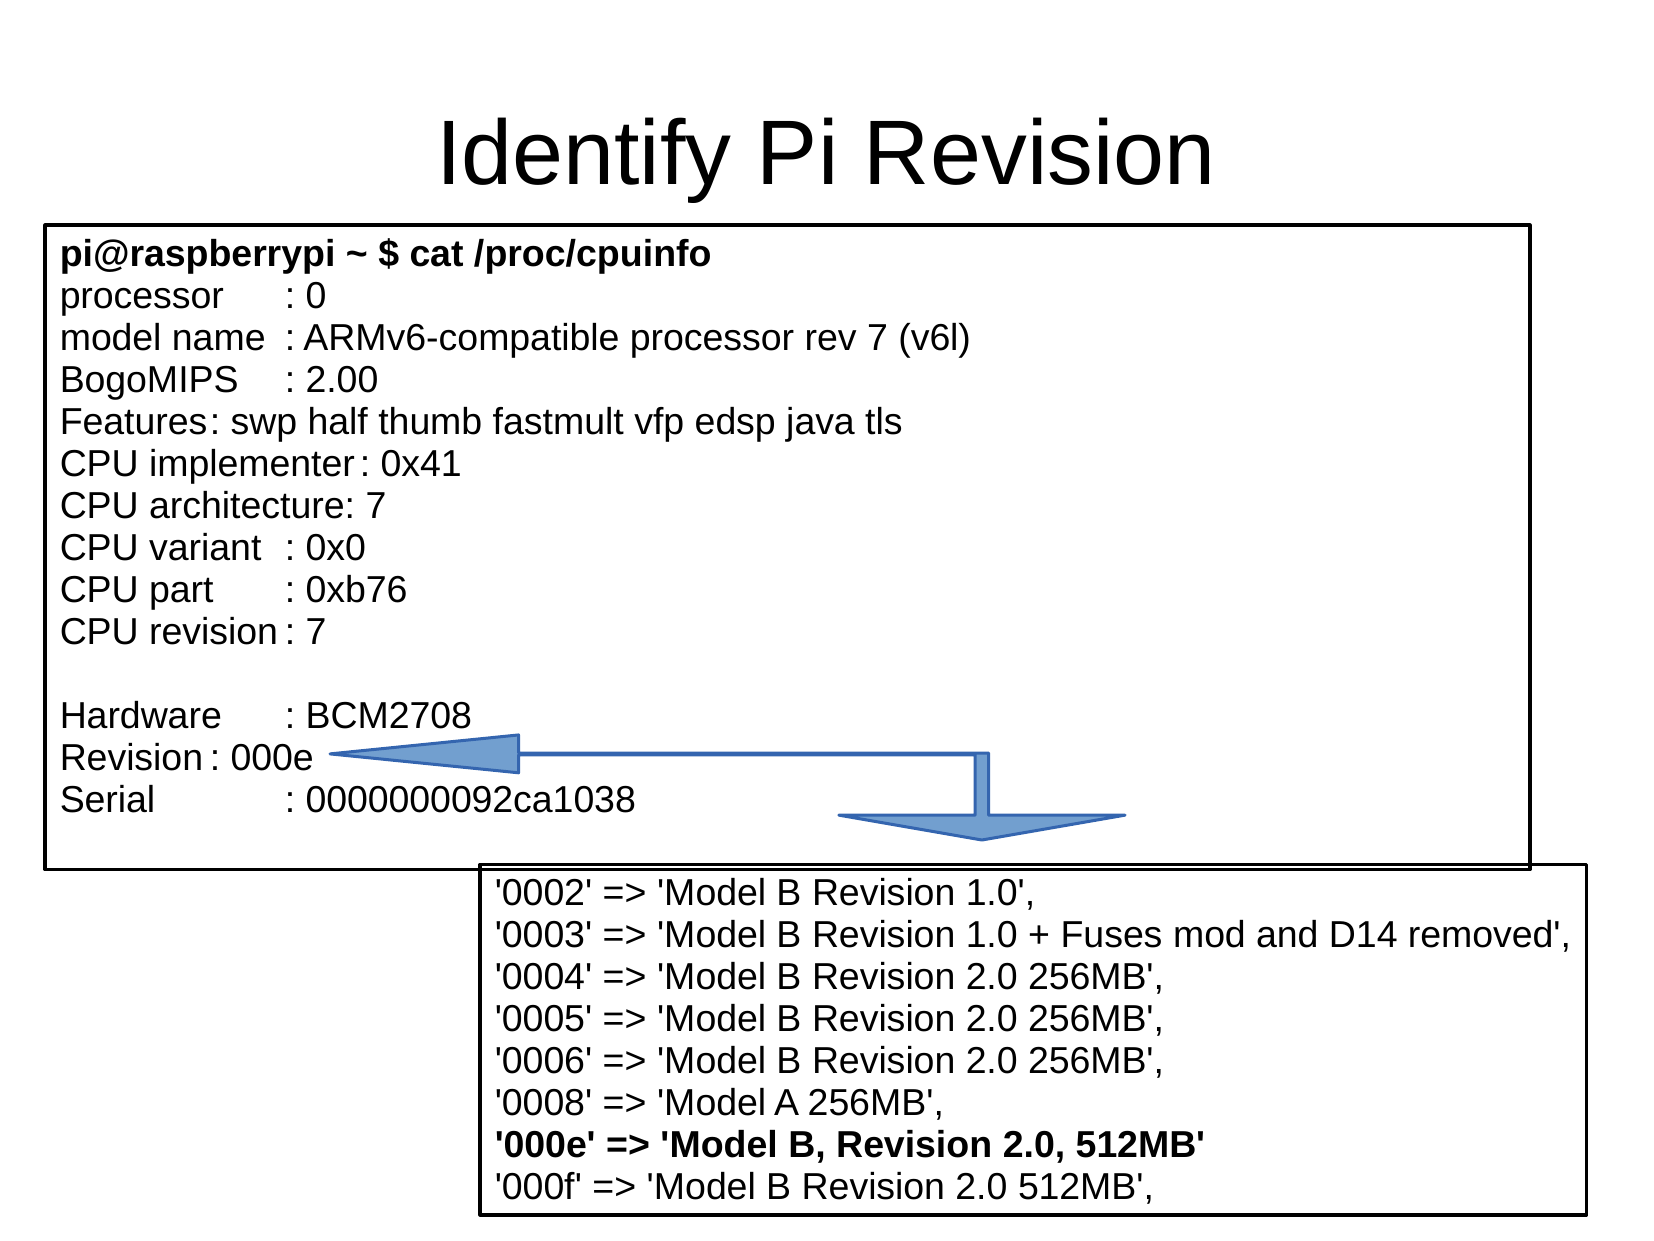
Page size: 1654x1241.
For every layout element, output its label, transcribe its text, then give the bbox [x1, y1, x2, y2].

title Identify Pi Revision [82, 49, 1571, 257]
text_box [330, 734, 1126, 841]
text_box '0002' => 'Model B Revision 1.0', '0003' => 'Model B Revision 1.0 + Fuses mod and D14 removed', '0004' => 'Model B Revision 2.0 256MB', '0005' => 'Model B Revision 2.0 256MB', '0006' => 'Model B Revision 2.0 256MB', '0008' => 'Model A 256MB', '000e' => 'Model B, Revision 2.0, 512MB' '000f' => 'Model B Revision 2.0 512MB', [480, 864, 1587, 1216]
text_box pi@raspberrypi ~ $ cat /proc/cpuinfo processor : 0 model name : ARMv6-compatible processor rev 7 (v6l) BogoMIPS : 2.00 Features : swp half thumb fastmult vfp edsp java tls CPU implementer : 0x41 CPU architecture: 7 CPU variant : 0x0 CPU part : 0xb76 CPU revision : 7 Hardware : BCM2708 Revision : 000e Serial : 0000000092ca1038 [45, 225, 1531, 870]
